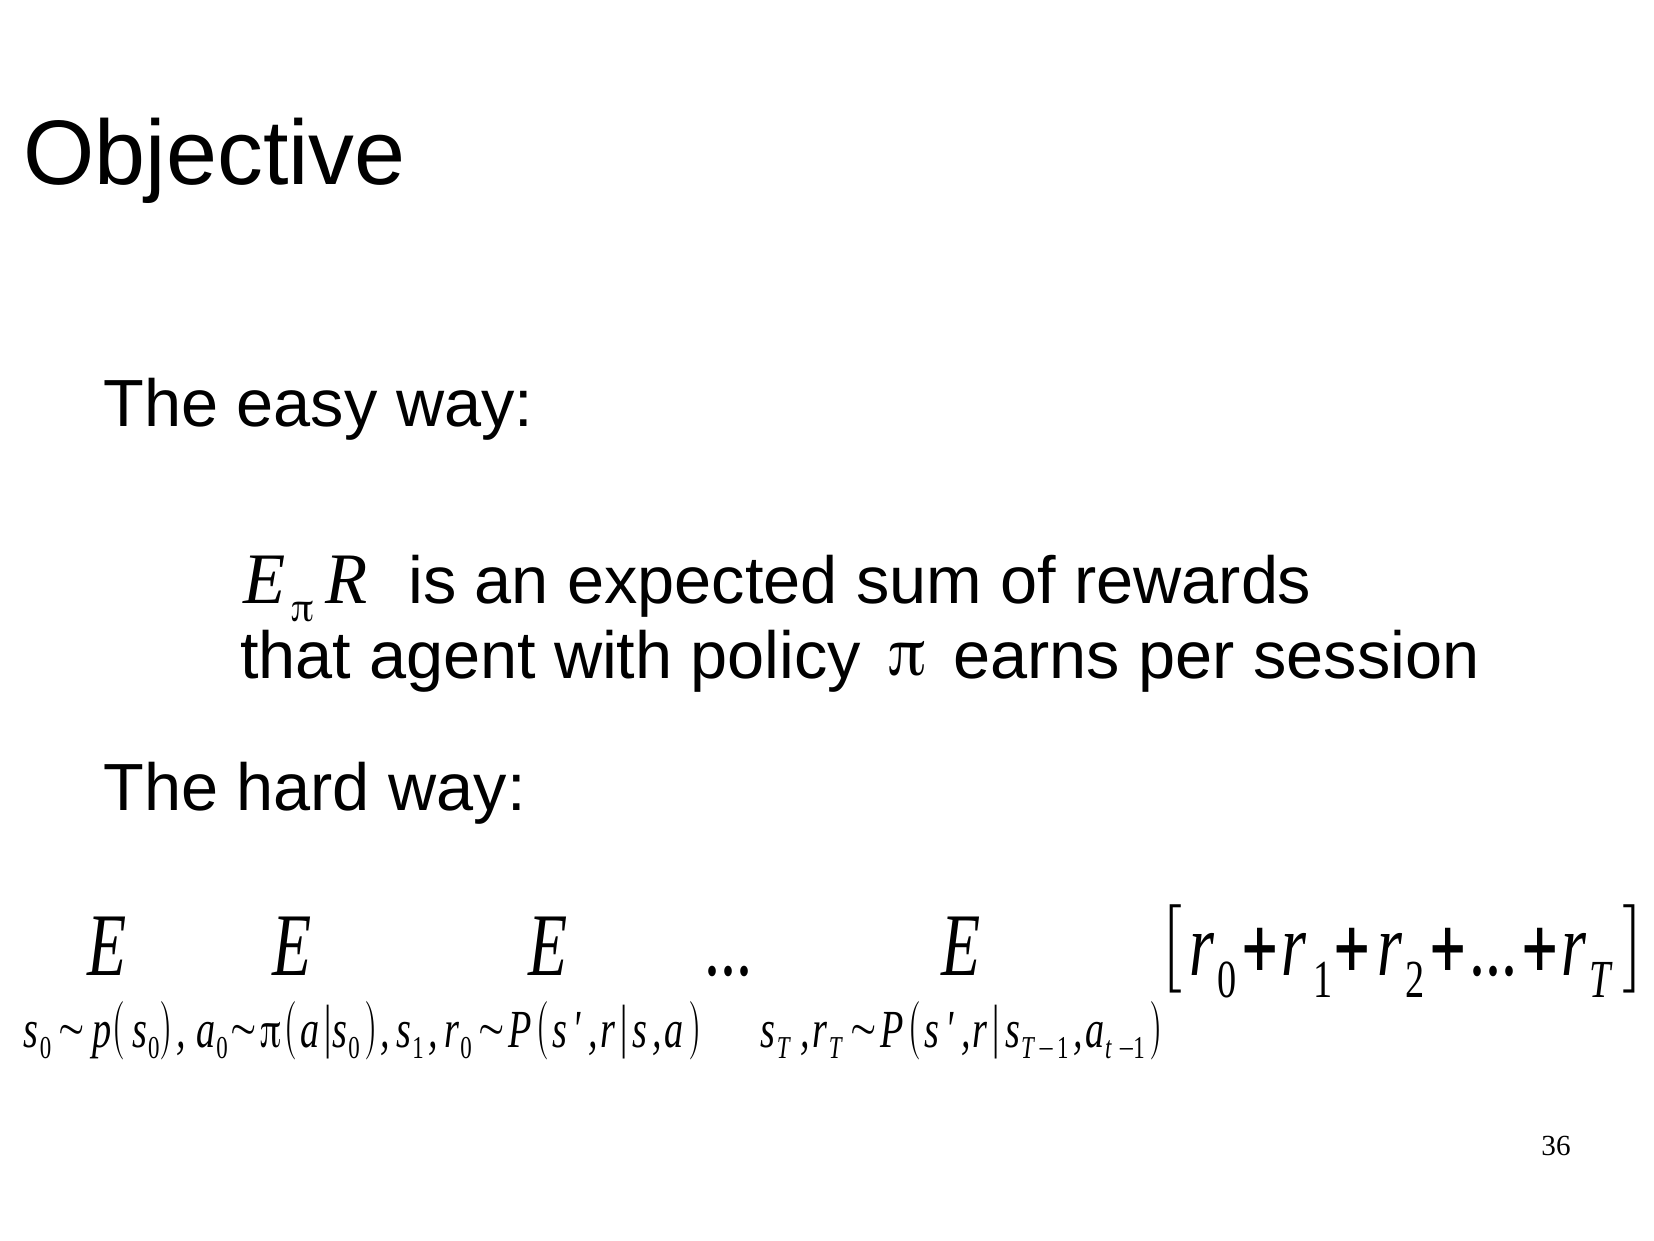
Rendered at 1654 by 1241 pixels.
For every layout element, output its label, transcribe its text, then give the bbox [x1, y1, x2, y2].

chart [222, 540, 386, 622]
text_box The easy way: [32, 366, 631, 457]
chart [871, 634, 948, 677]
title Objective [23, 49, 1512, 257]
chart [7, 896, 1654, 1066]
text_box The hard way: [32, 750, 535, 840]
text_box is an expected sum of rewards that agent with policy earns per session [45, 543, 1606, 736]
